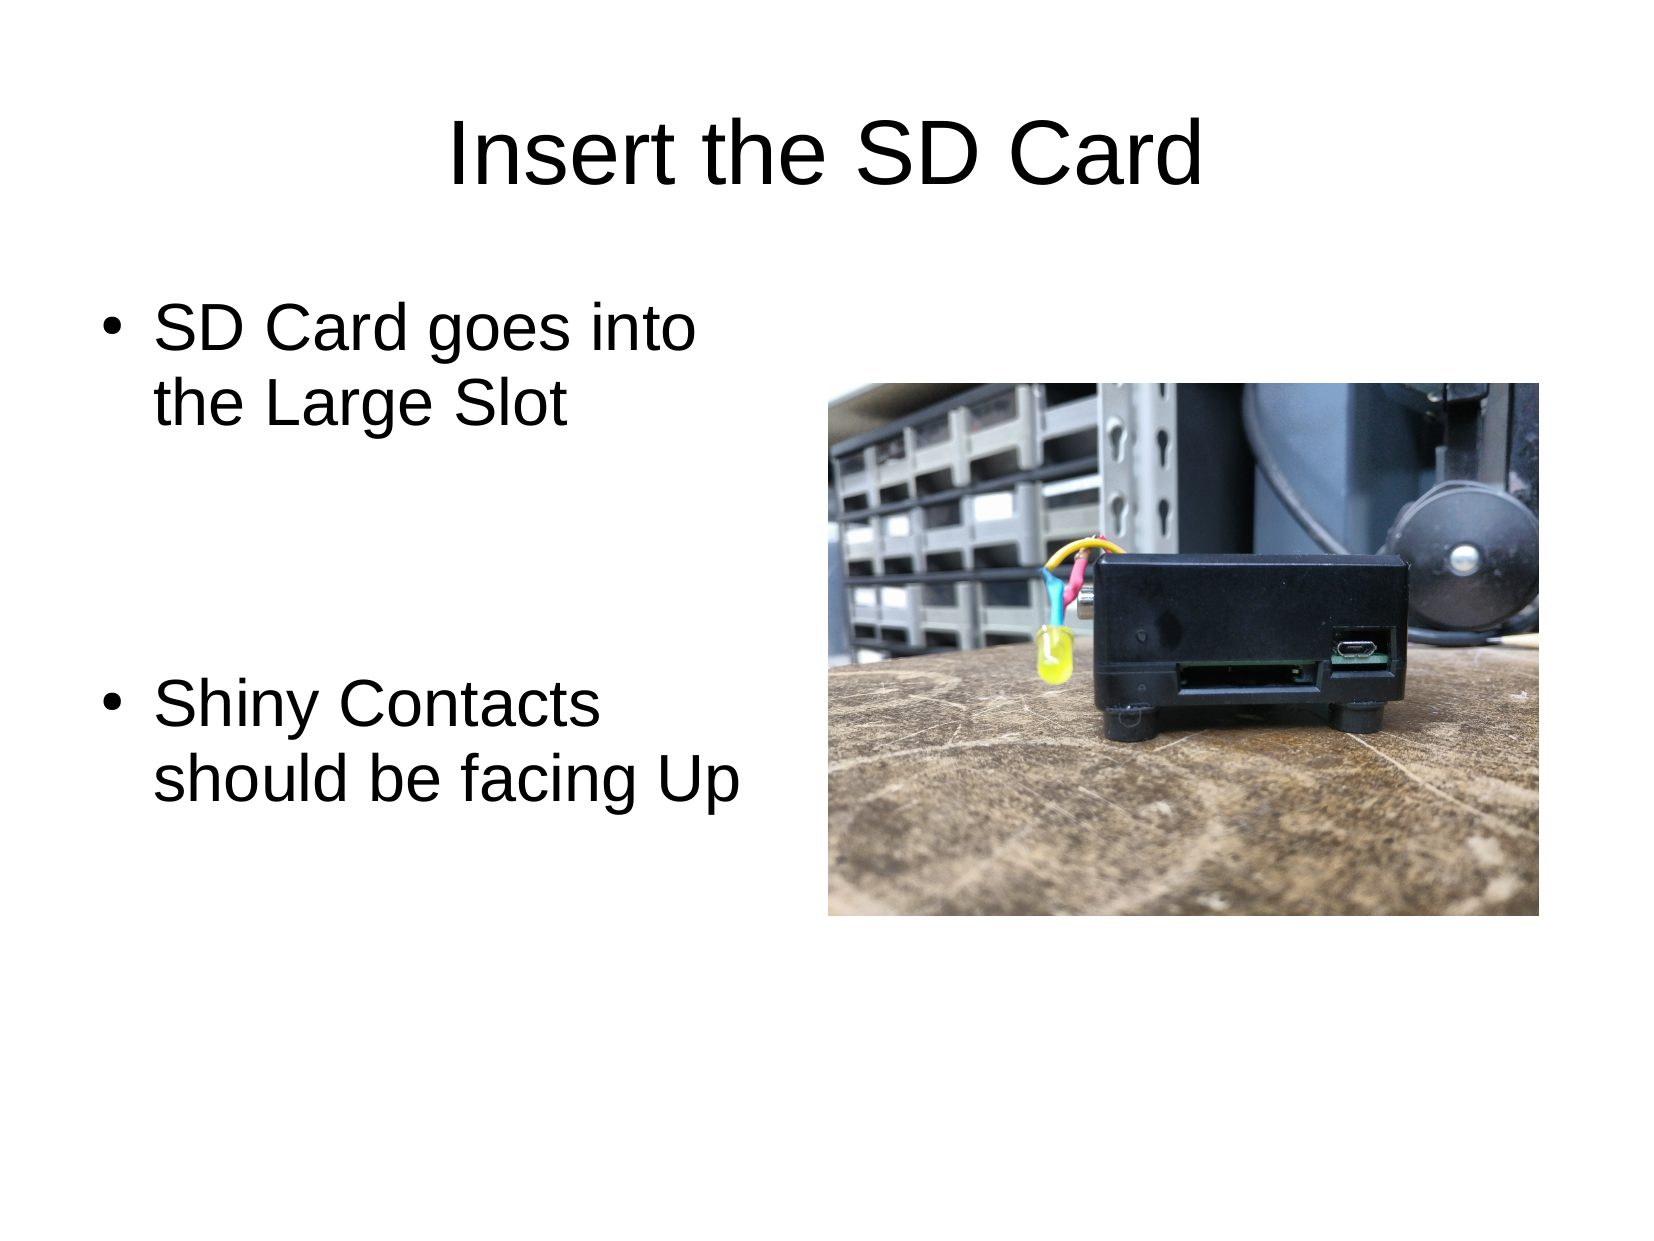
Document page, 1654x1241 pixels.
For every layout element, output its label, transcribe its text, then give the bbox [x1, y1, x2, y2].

list Shiny Contacts should be facing Up [82, 665, 793, 1009]
list SD Card goes into the Large Slot [82, 290, 793, 634]
title Insert the SD Card [82, 49, 1571, 257]
picture [828, 383, 1539, 917]
